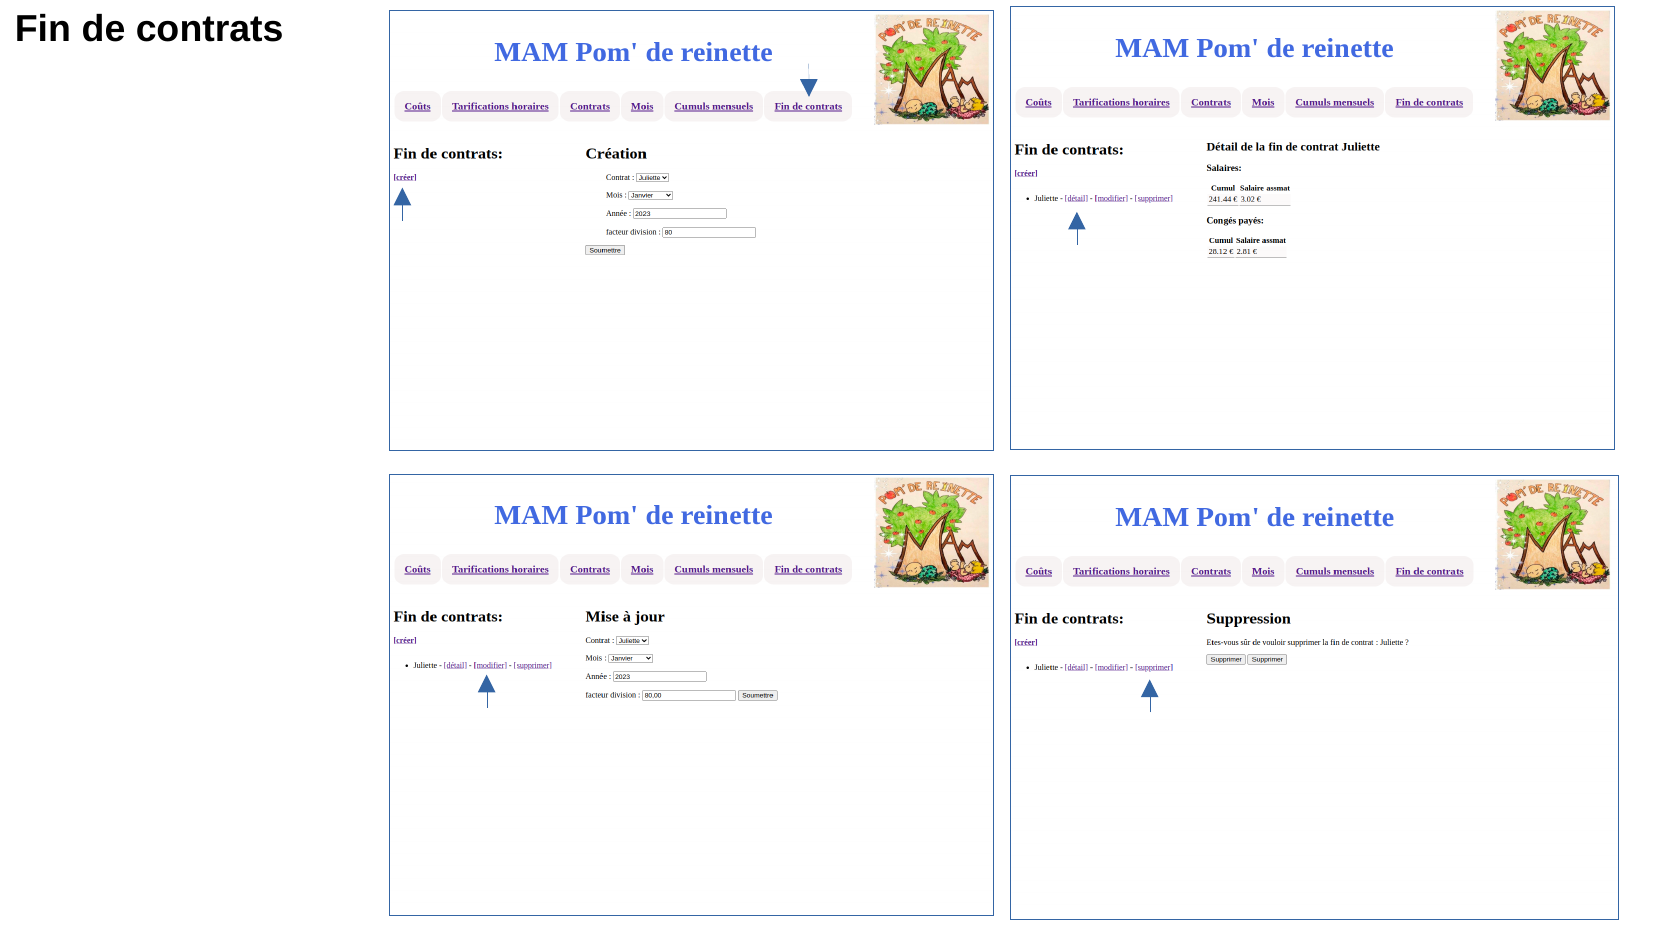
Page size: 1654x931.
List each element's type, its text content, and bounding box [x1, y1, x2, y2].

picture [389, 10, 994, 451]
picture [389, 474, 994, 916]
text_box Fin de contrats [0, 0, 302, 57]
picture [1010, 6, 1615, 450]
picture [1010, 475, 1619, 920]
